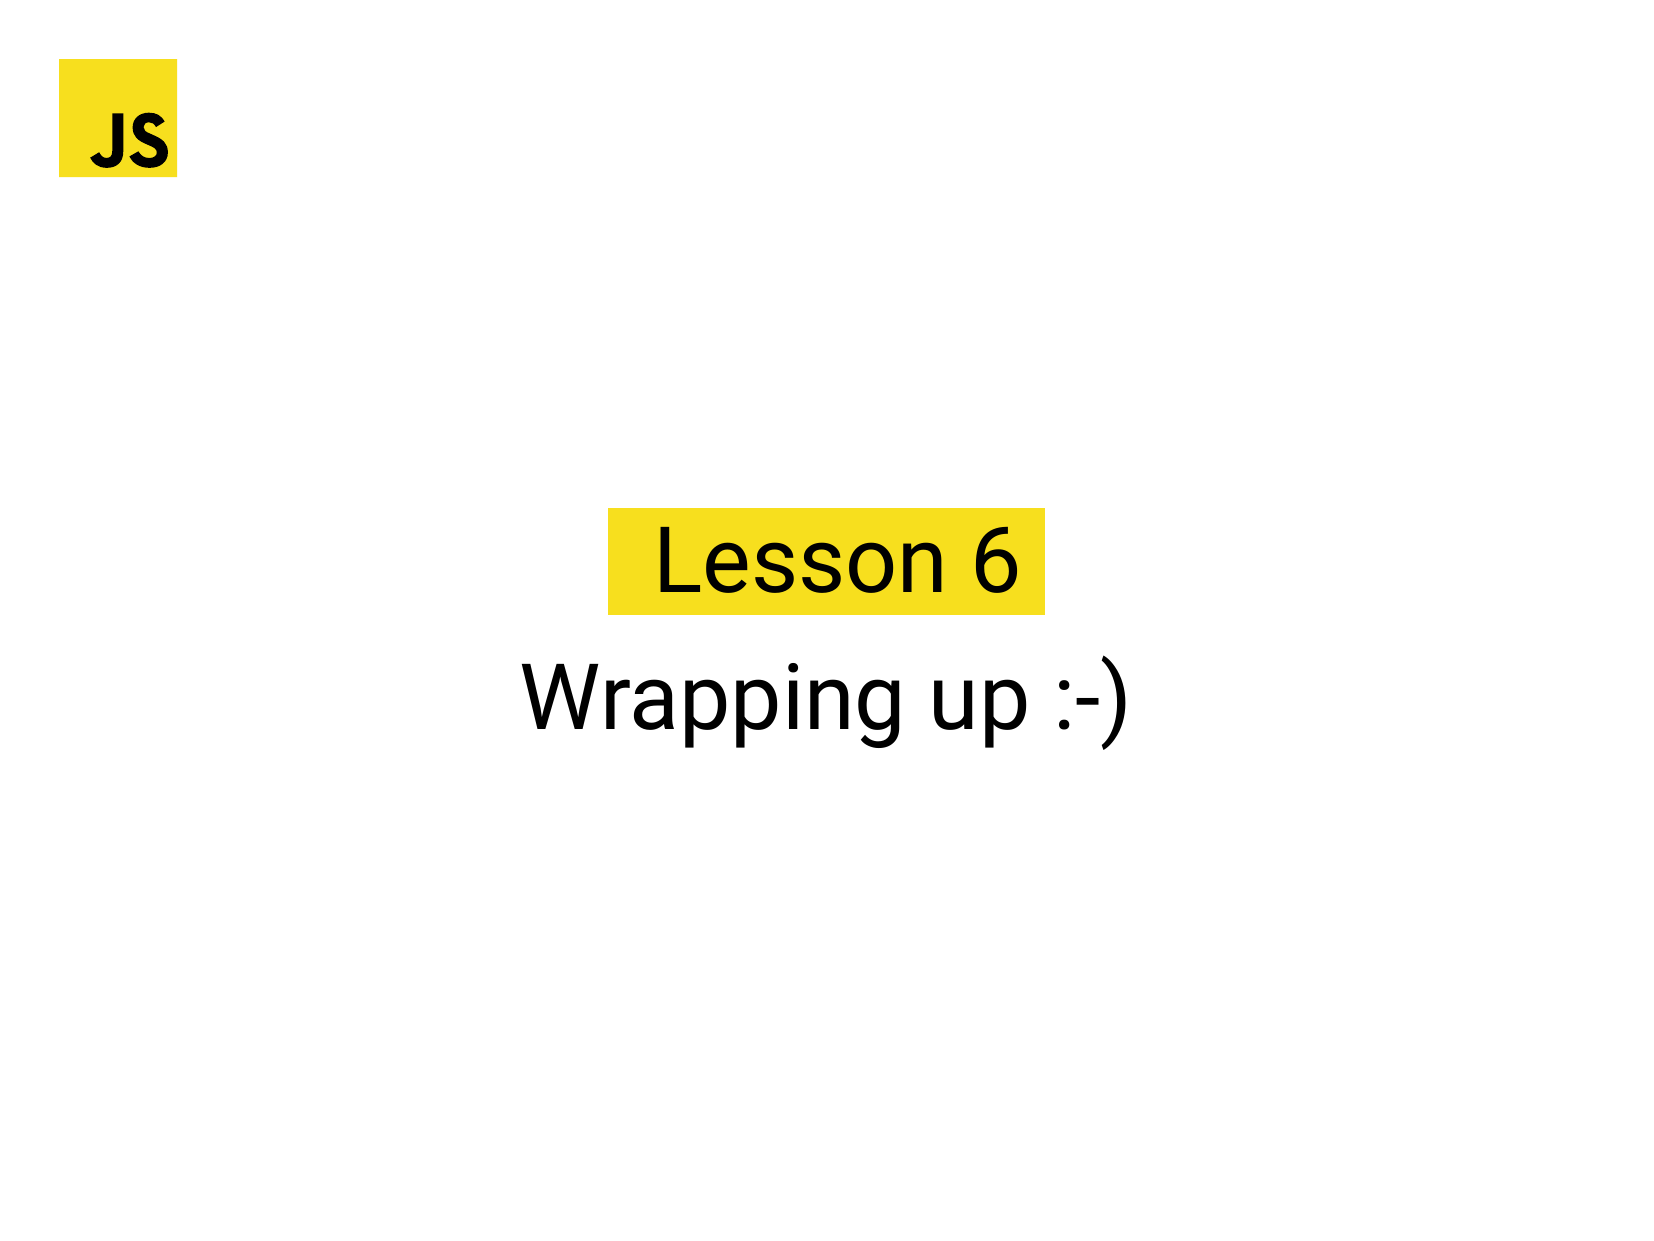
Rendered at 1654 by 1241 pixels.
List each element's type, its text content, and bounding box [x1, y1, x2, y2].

list Lesson 6 Wrapping up :-) [82, 507, 1571, 956]
